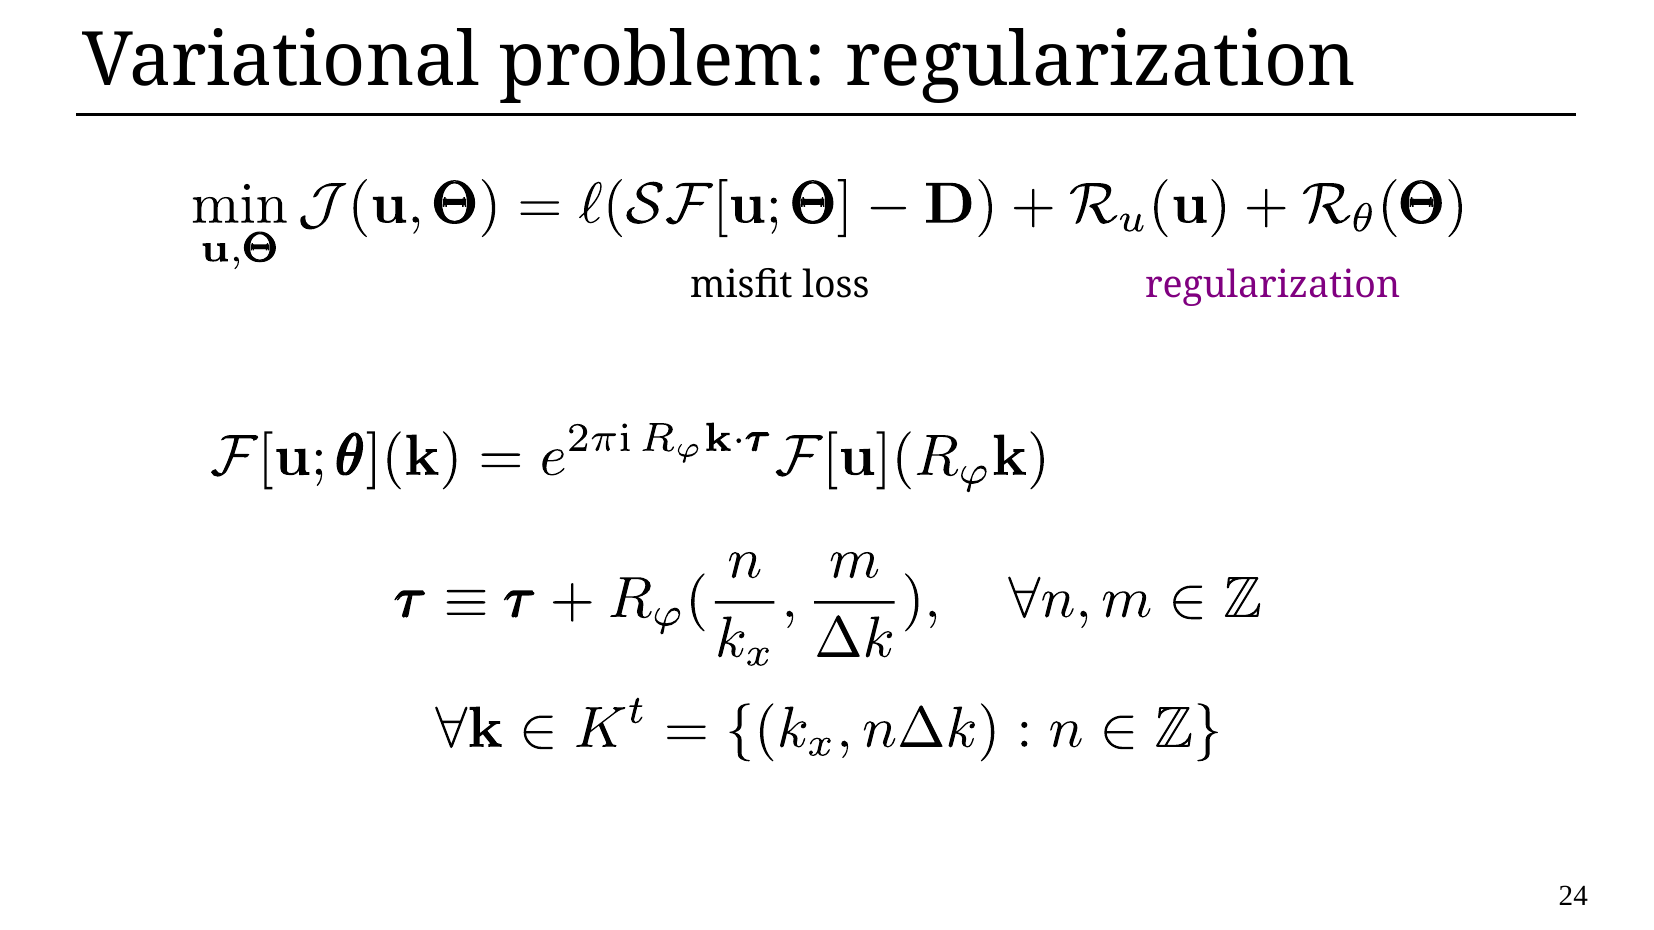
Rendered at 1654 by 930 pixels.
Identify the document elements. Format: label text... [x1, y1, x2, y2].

picture [188, 176, 1465, 272]
picture [435, 697, 1218, 762]
picture [210, 422, 1044, 493]
title Variational problem: regularization [82, 7, 1571, 105]
picture [390, 549, 1263, 669]
text_box misfit loss [660, 250, 901, 309]
text_box regularization [1120, 250, 1426, 309]
